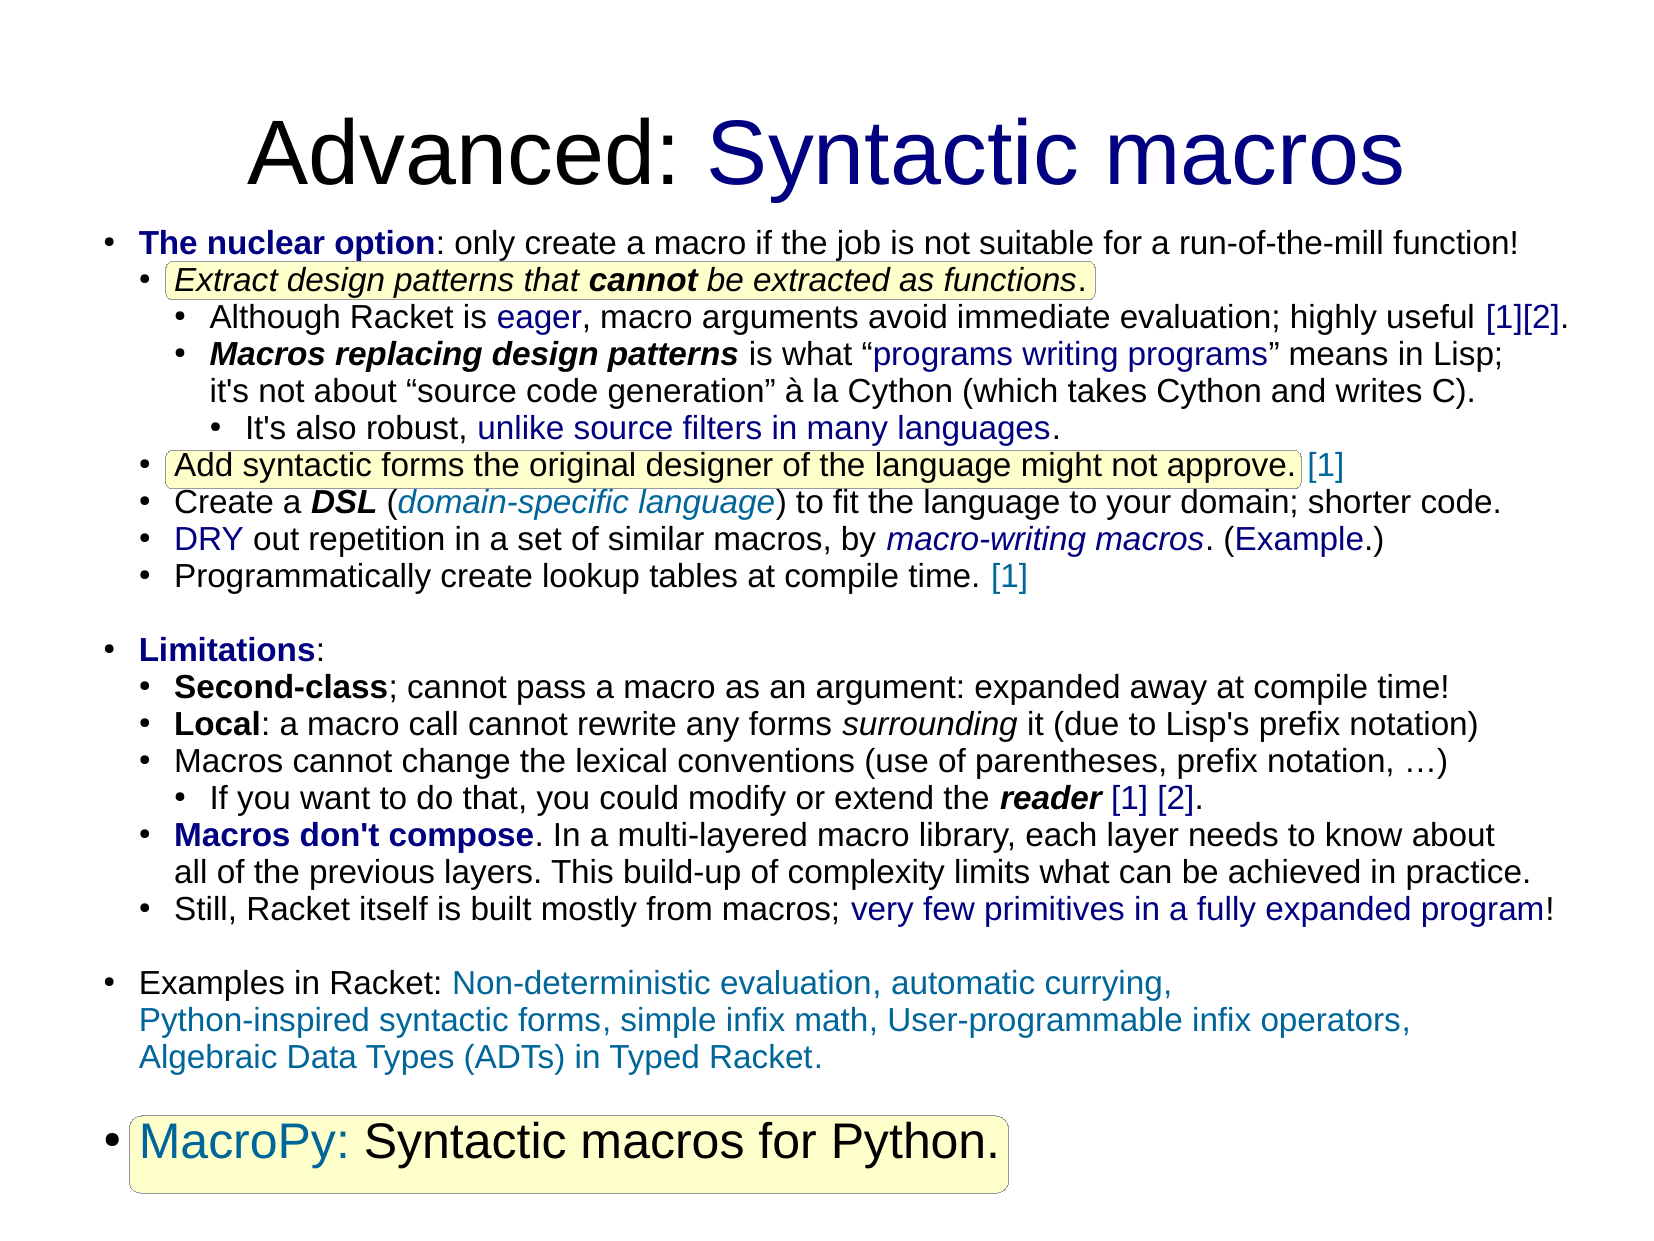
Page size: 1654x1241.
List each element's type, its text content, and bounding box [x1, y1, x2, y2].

title Advanced: Syntactic macros [82, 49, 1571, 257]
text_box The nuclear option: only create a macro if the job is not suitable for a run-of-the-mill function! Extract design patterns that cannot be extracted as functions. Although Racket is eager, macro arguments avoid immediate evaluation; highly useful [1][2]. Macros replacing design patterns is what “programs writing programs” means in Lisp; it's not about “source code generation” à la Cython (which takes Cython and writes C). It's also robust, unlike source filters in many languages. Add syntactic forms the original designer of the language might not approve. [1] Create a DSL (domain-specific language) to fit the language to your domain; shorter code. DRY out repetition in a set of similar macros, by macro-writing macros. (Example.) Programmatically create lookup tables at compile time. [1] Limitations: Second-class; cannot pass a macro as an argument: expanded away at compile time! Local: a macro call cannot rewrite any forms surrounding it (due to Lisp's prefix notation) Macros cannot change the lexical conventions (use of parentheses, prefix notation, …) If you want to do that, you could modify or extend the reader [1] [2]. Macros don't compose. In a multi-layered macro library, each layer needs to know about all of the previous layers. This build-up of complexity limits what can be achieved in practice. Still, Racket itself is built mostly from macros; very few primitives in a fully expanded program! Examples in Racket: Non-deterministic evaluation, automatic currying, Python-inspired syntactic forms, simple infix math, User-programmable infix operators, Algebraic Data Types (ADTs) in Typed Racket. MacroPy: Syntactic macros for Python. [88, 216, 1588, 1189]
text_box [132, 1189, 1006, 1194]
